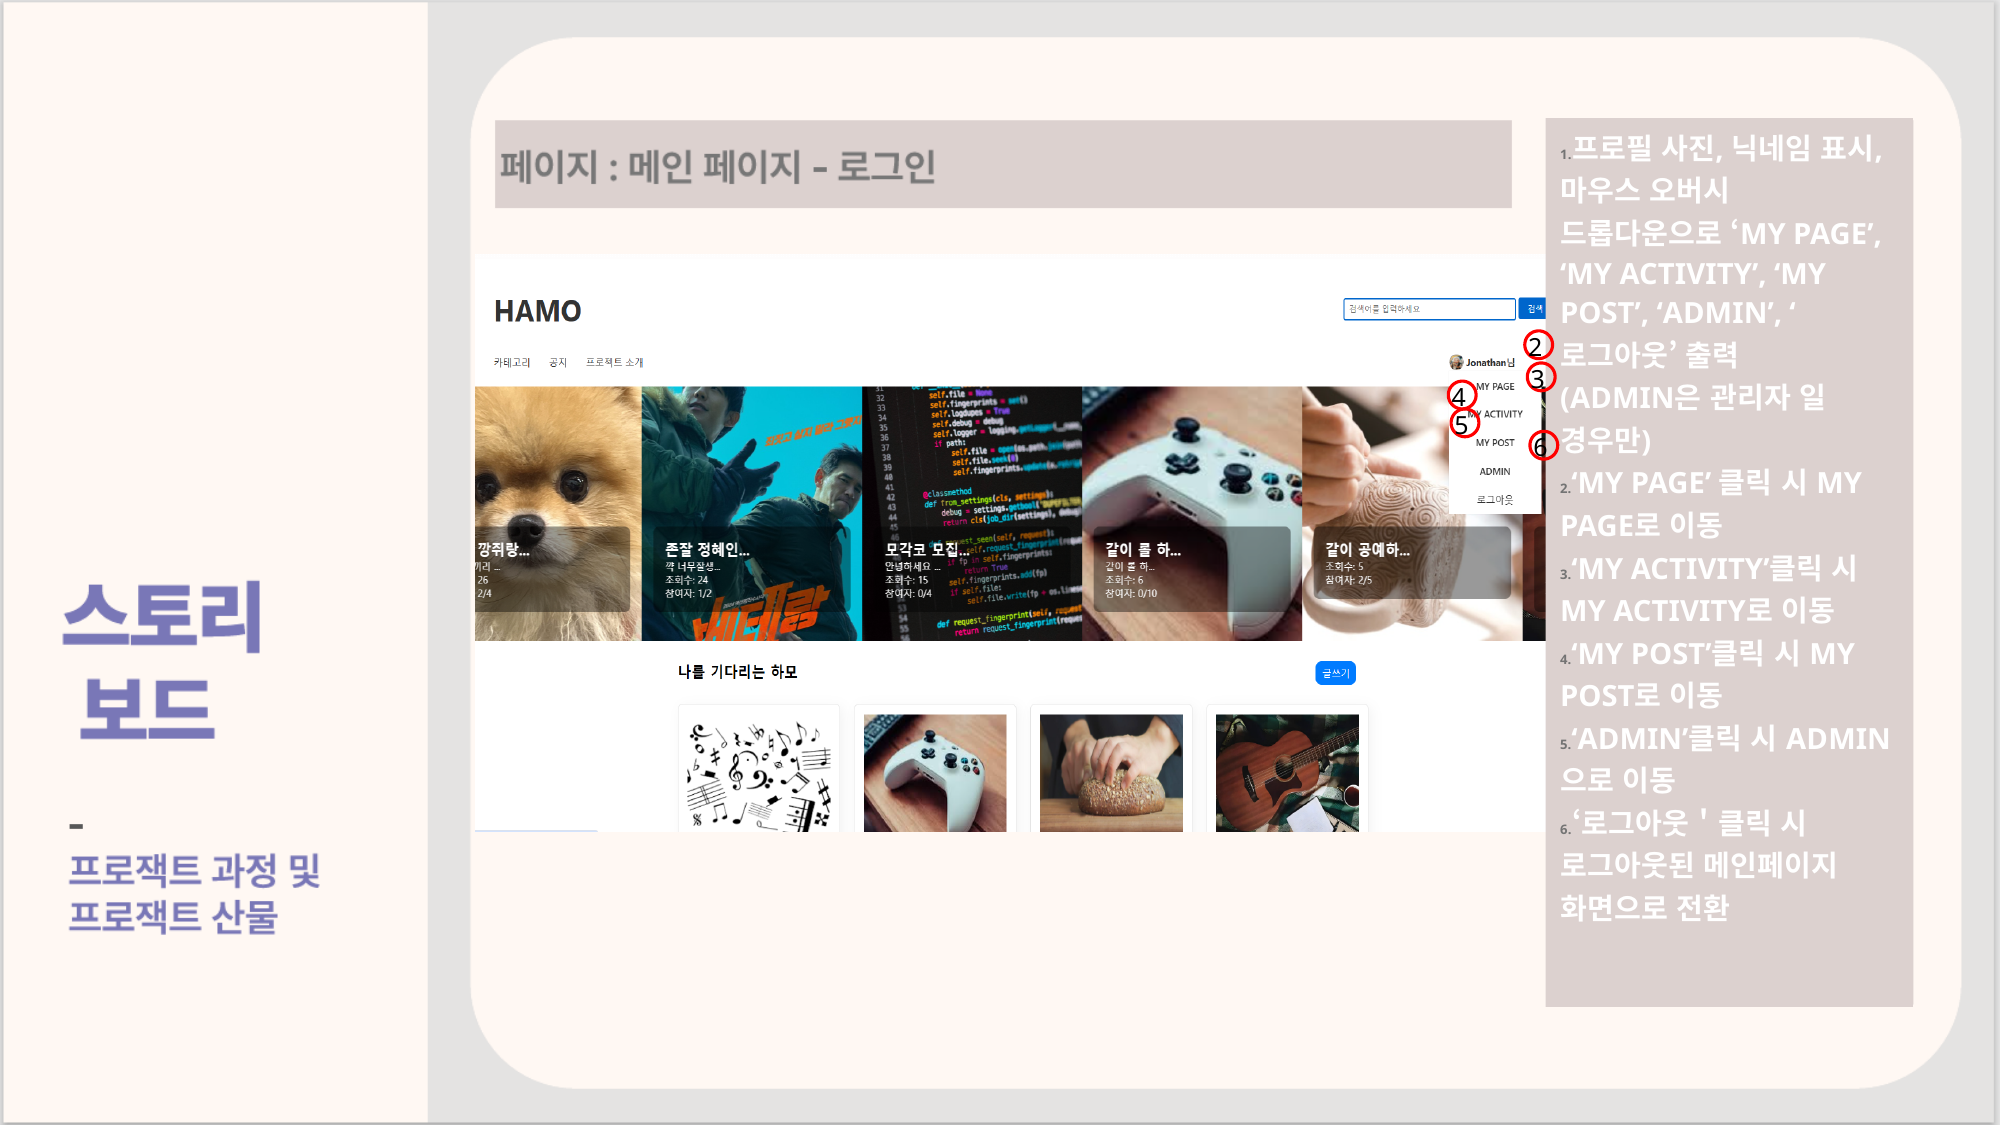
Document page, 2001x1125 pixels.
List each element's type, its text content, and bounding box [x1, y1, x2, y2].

text_box 4 [1445, 372, 1467, 422]
text_box 5 [1448, 400, 1470, 450]
text_box 4 [1454, 392, 1460, 400]
text_box 프로필 사진, 닉네임 표시, 마우스 오버시 드롭다운으로 ‘MY PAGE’, ‘MY ACTIVITY’, ‘MY POST’, ‘ADMIN’, ‘ 로그아웃’ 출력 (ADMIN은 관리자 일 경우만) ‘MY PAGE’ 클릭 시 MY PAGE로 이동 ‘MY ACTIVITY’클릭 시 MY ACTIVITY로 이동 ‘MY POST’클릭 시 MY POST로 이동 ‘ADMIN’클릭 시 ADMIN으로 이동 ‘로그아웃＇클릭 시 로그아웃된 메인페이지 화면으로 전환 [1545, 118, 1913, 1007]
text_box 6 [1527, 422, 1549, 472]
text_box 2 [1521, 322, 1543, 372]
picture [0, 0, 2000, 1125]
text_box 3 [1524, 354, 1546, 404]
